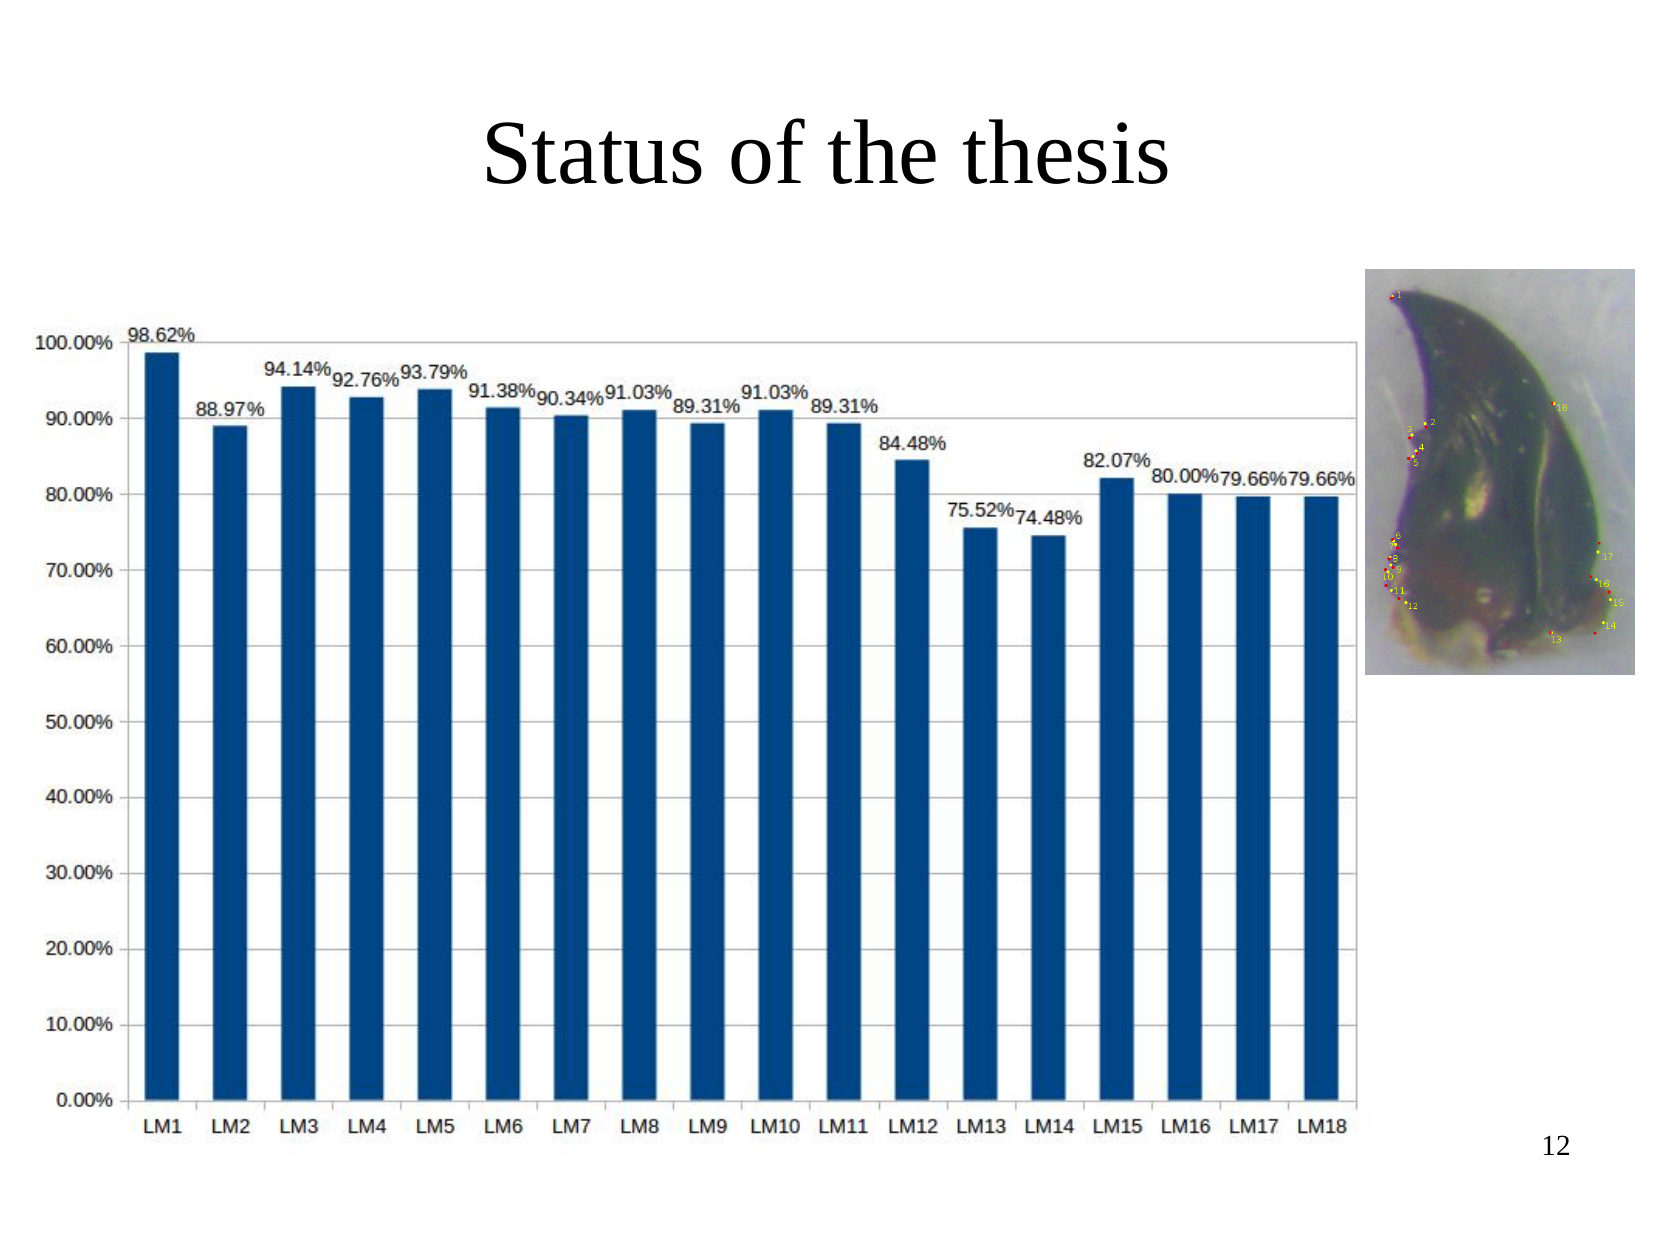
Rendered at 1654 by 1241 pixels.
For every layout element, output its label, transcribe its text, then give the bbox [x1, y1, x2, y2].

picture [7, 269, 1635, 1156]
title Status of the thesis [82, 49, 1571, 257]
